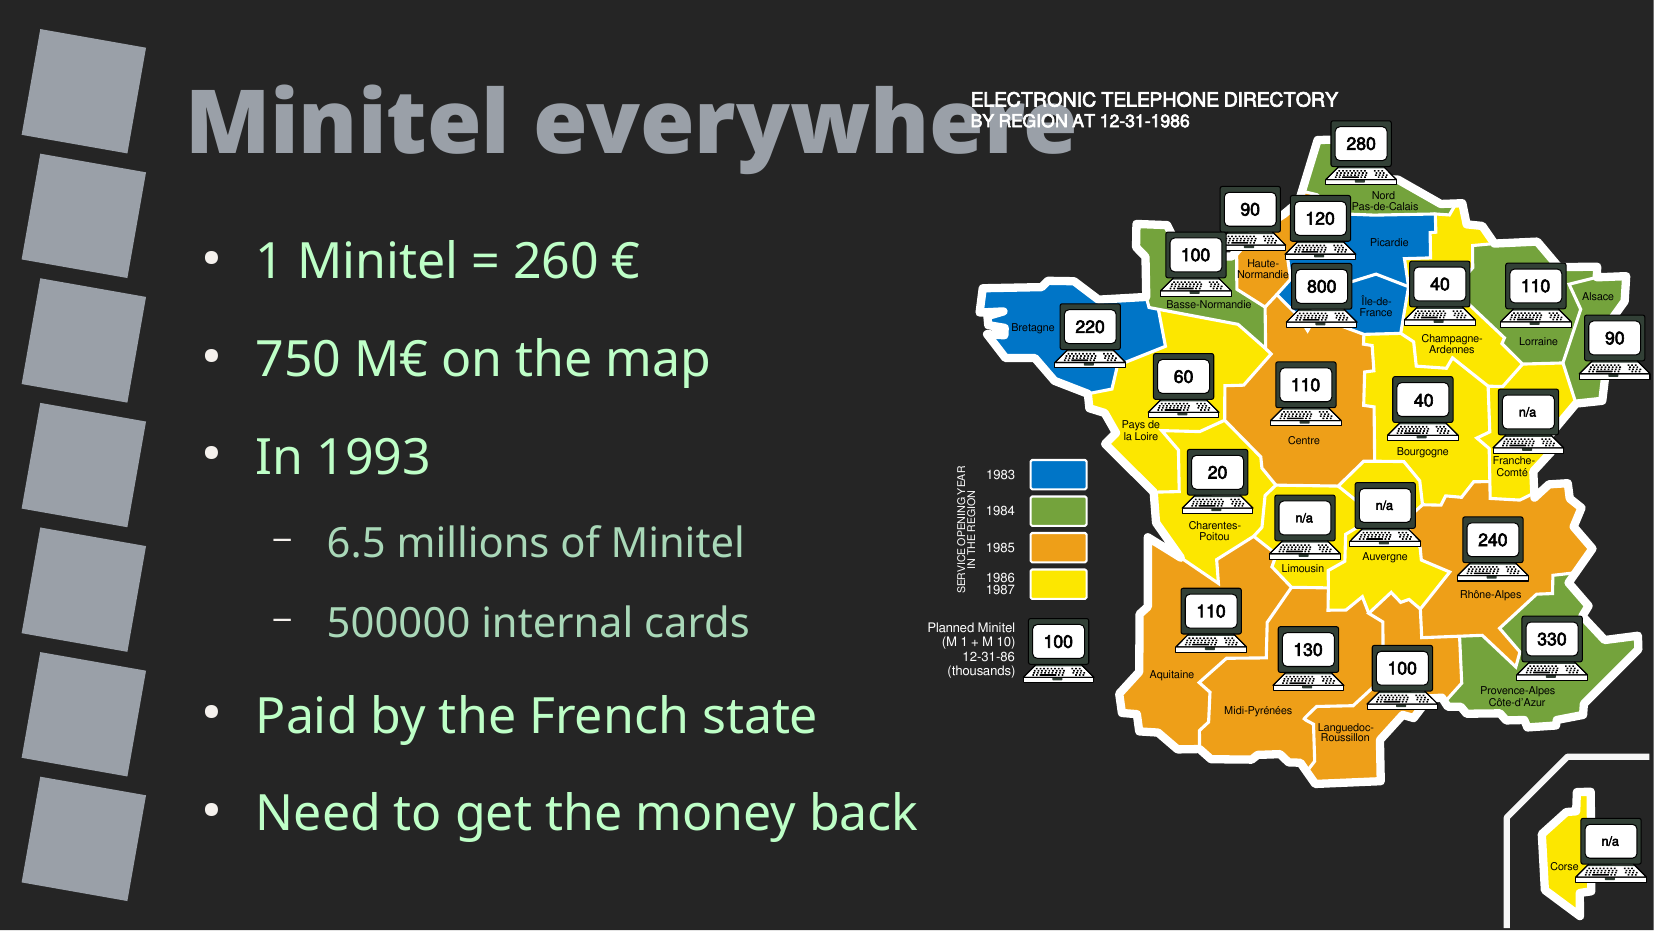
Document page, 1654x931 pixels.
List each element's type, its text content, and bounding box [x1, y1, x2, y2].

title Minitel everywhere [184, 59, 1654, 154]
picture [907, 70, 1654, 931]
list 1 Minitel = 260 € 750 M€ on the map In 1993 6.5 millions of Minitel 500000 internal cards Paid by the French state Need to get the money back [184, 225, 907, 901]
